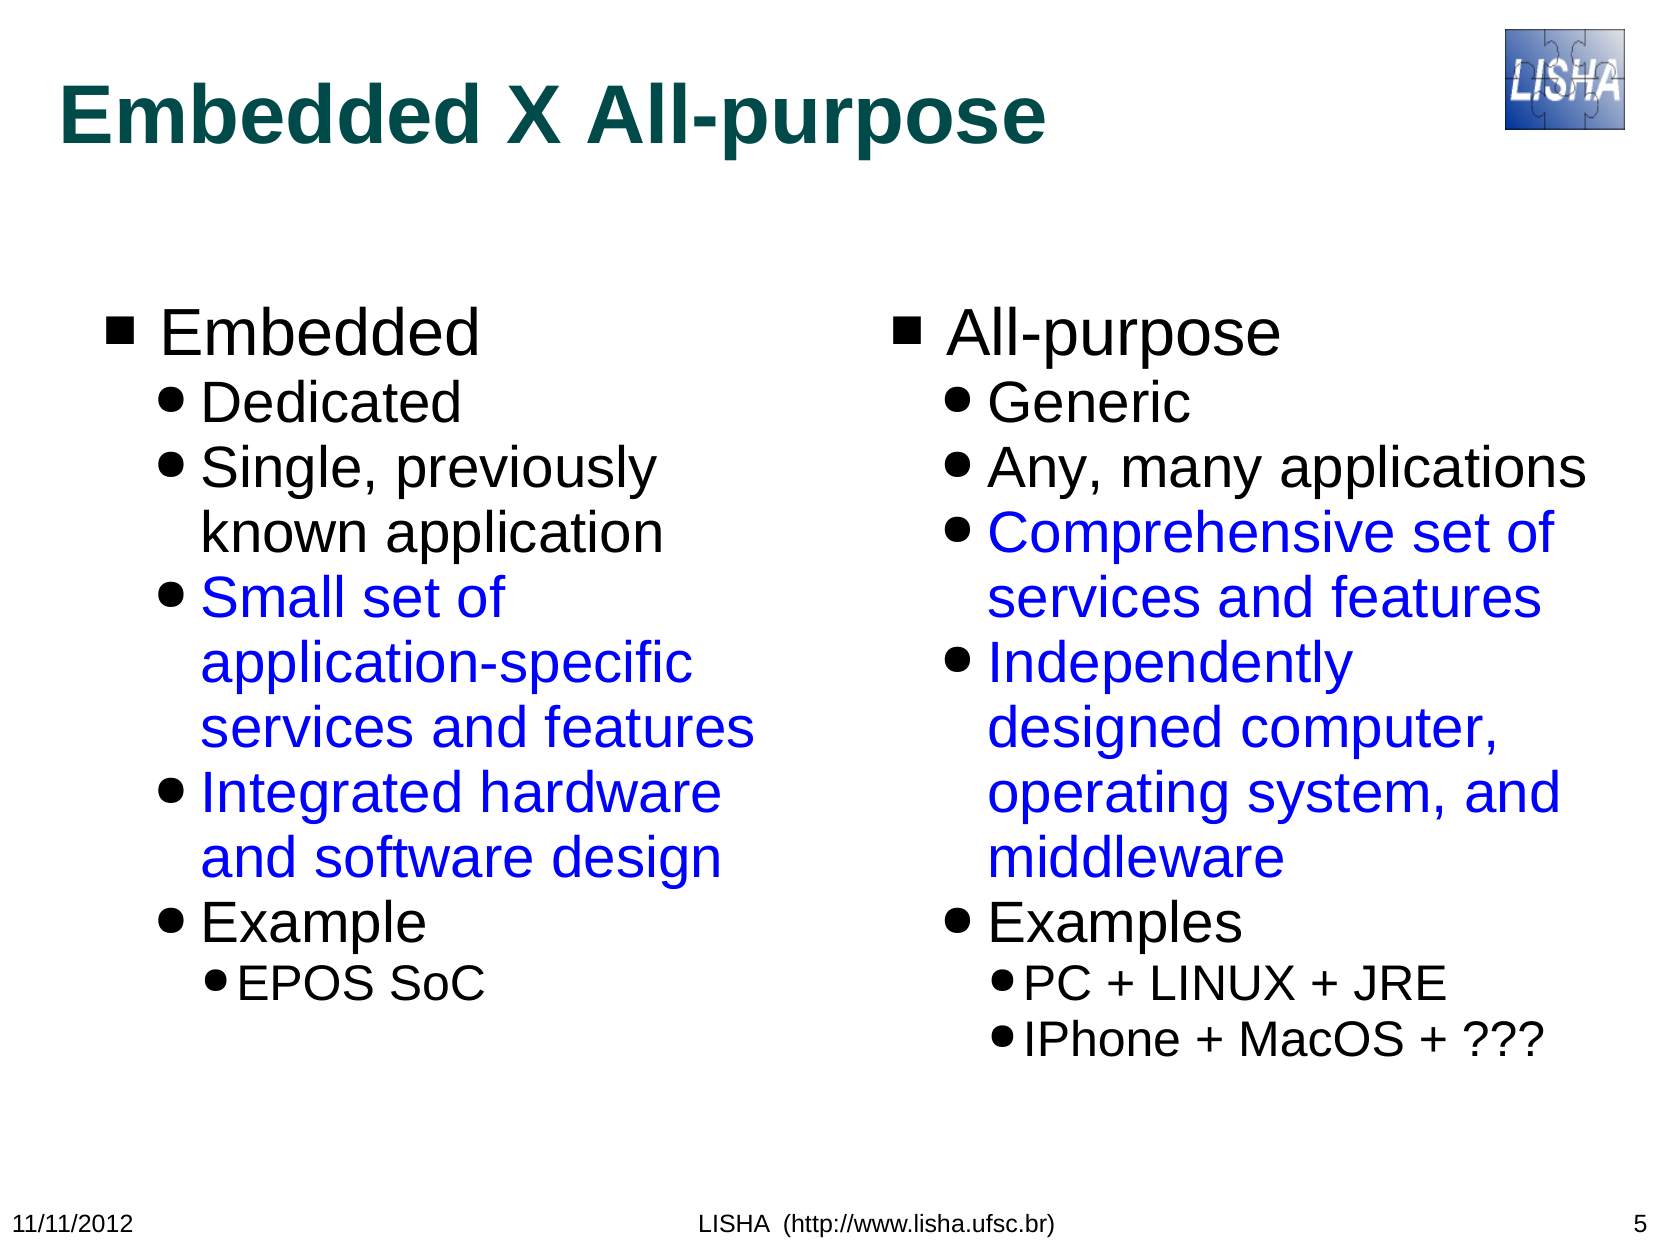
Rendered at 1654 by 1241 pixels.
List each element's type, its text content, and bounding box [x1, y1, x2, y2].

picture [1505, 29, 1625, 130]
title Embedded X All-purpose [58, 11, 1463, 219]
list Embedded Dedicated Single, previously known application Small set of application-specific services and features Integrated hardware and software design Example EPOS SoC [59, 295, 809, 1182]
list All-purpose Generic Any, many applications Comprehensive set of services and features Independently designed computer, operating system, and middleware Examples PC + LINUX + JRE IPhone + MacOS + ??? [845, 295, 1596, 1182]
